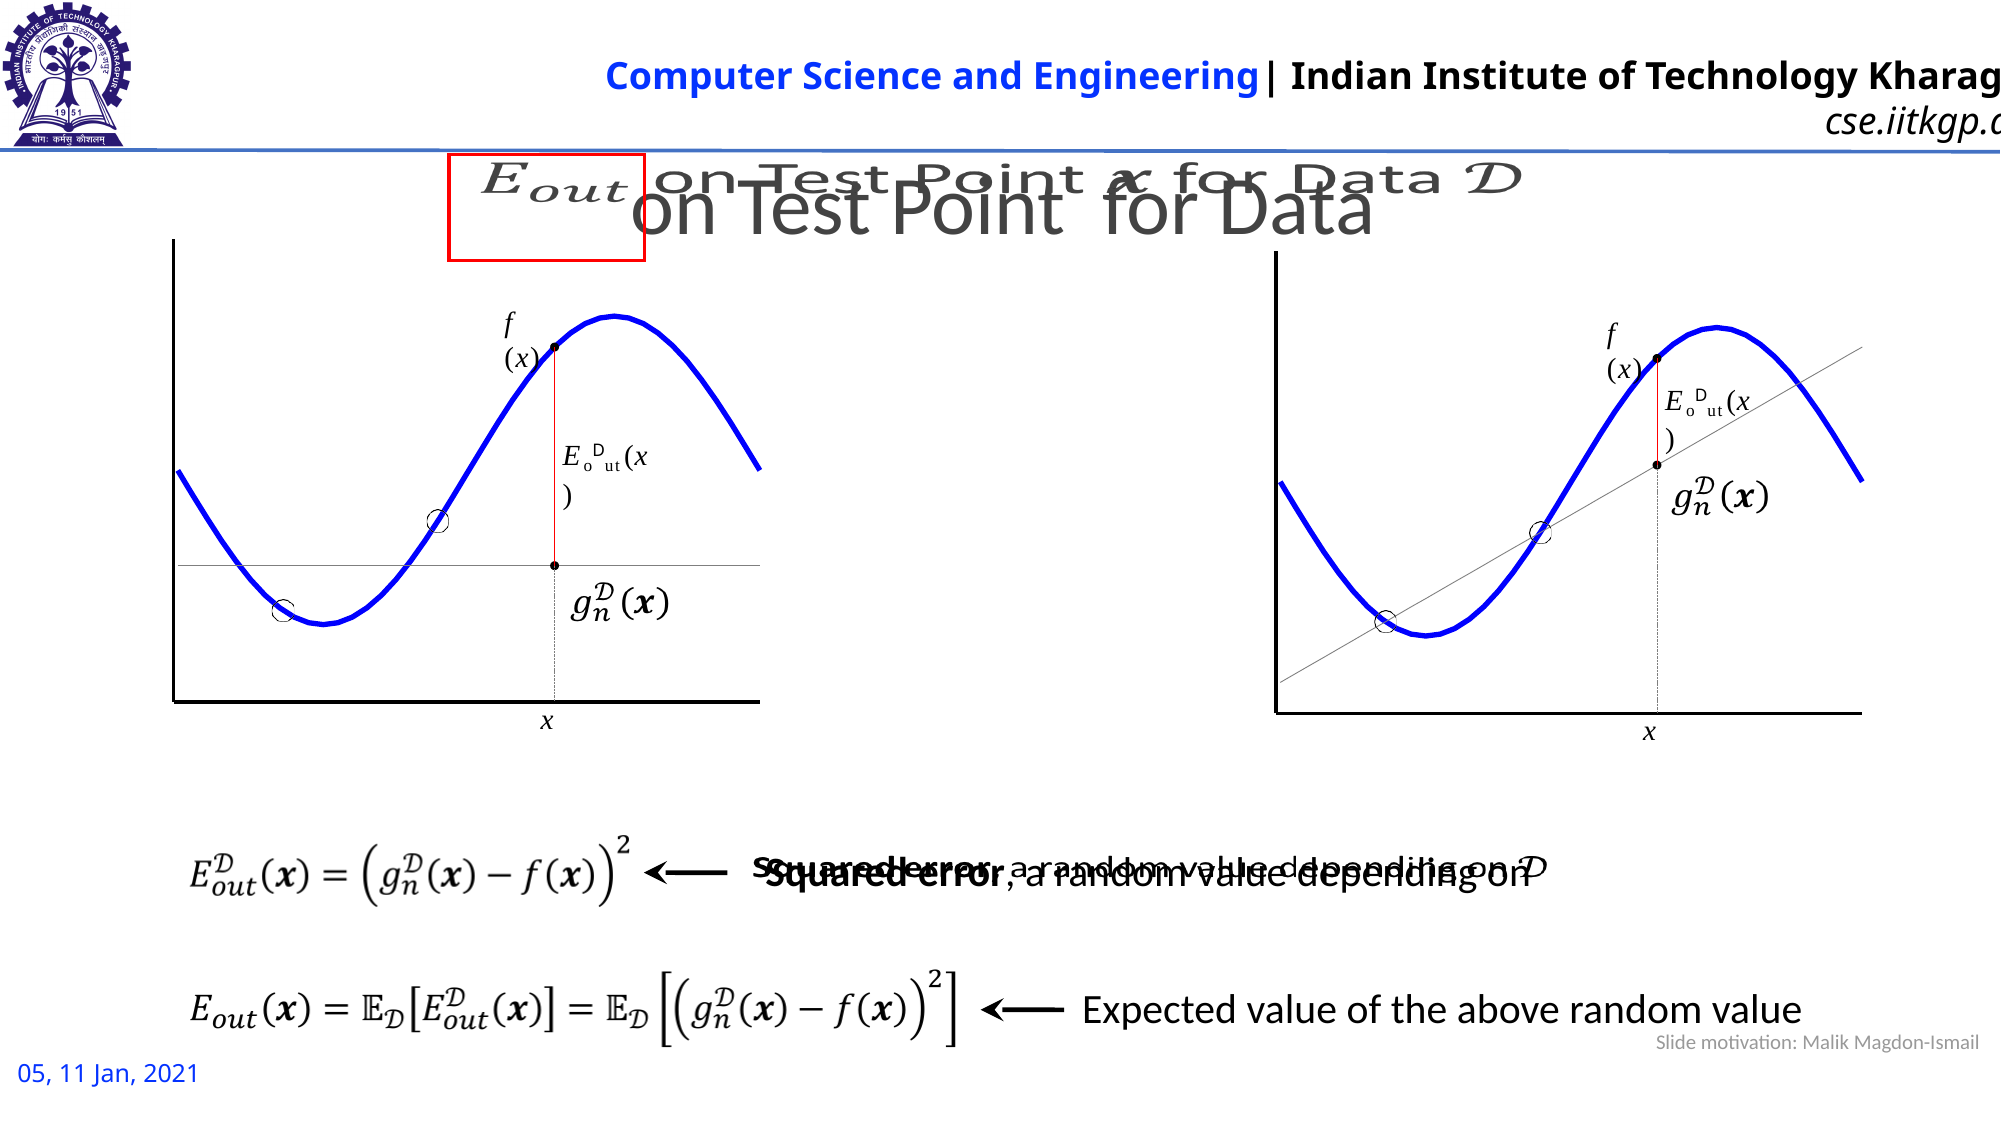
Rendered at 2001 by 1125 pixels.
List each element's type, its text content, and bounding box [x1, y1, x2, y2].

text_box [1529, 527, 1552, 544]
text_box [305, 136, 1702, 232]
text_box x [538, 697, 560, 735]
text_box [1651, 460, 1790, 527]
text_box [426, 509, 449, 533]
text_box [727, 837, 1580, 904]
text_box Slide motivation: Malik Magdon-Ismail [1641, 1013, 1998, 1073]
text_box f (x) [1604, 312, 1664, 385]
text_box [1374, 617, 1397, 633]
text_box [1529, 521, 1552, 537]
picture [2, 2, 131, 147]
text_box x [1641, 709, 1662, 747]
text_box [167, 822, 654, 915]
text_box [1374, 610, 1397, 627]
text_box Expected value of the above random value [1067, 974, 1818, 1040]
text_box [451, 156, 643, 232]
text_box [550, 561, 691, 633]
text_box EoDut(x) [560, 433, 653, 510]
text_box f (x) [502, 301, 561, 374]
slide_number 05, 11 Jan, 2021 [2, 1042, 331, 1103]
text_box [271, 599, 295, 622]
text_box EoDut(x) [1662, 378, 1756, 455]
text_box [181, 964, 966, 1048]
